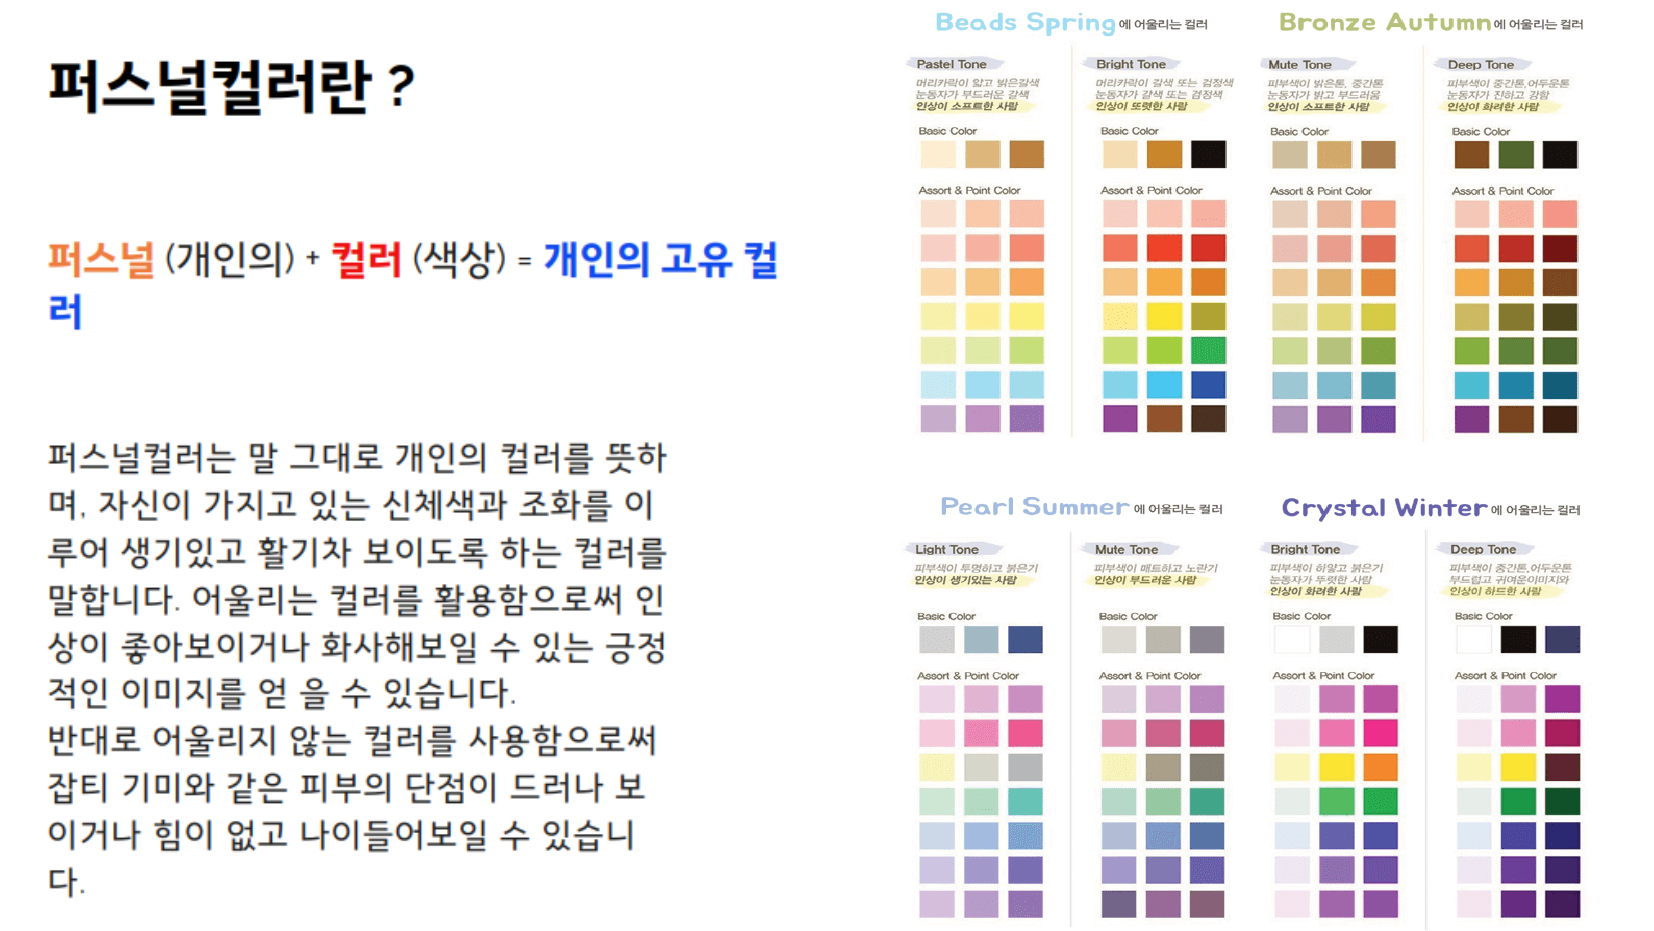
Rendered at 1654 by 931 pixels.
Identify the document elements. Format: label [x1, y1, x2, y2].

picture [900, 0, 1604, 931]
picture [37, 44, 788, 901]
